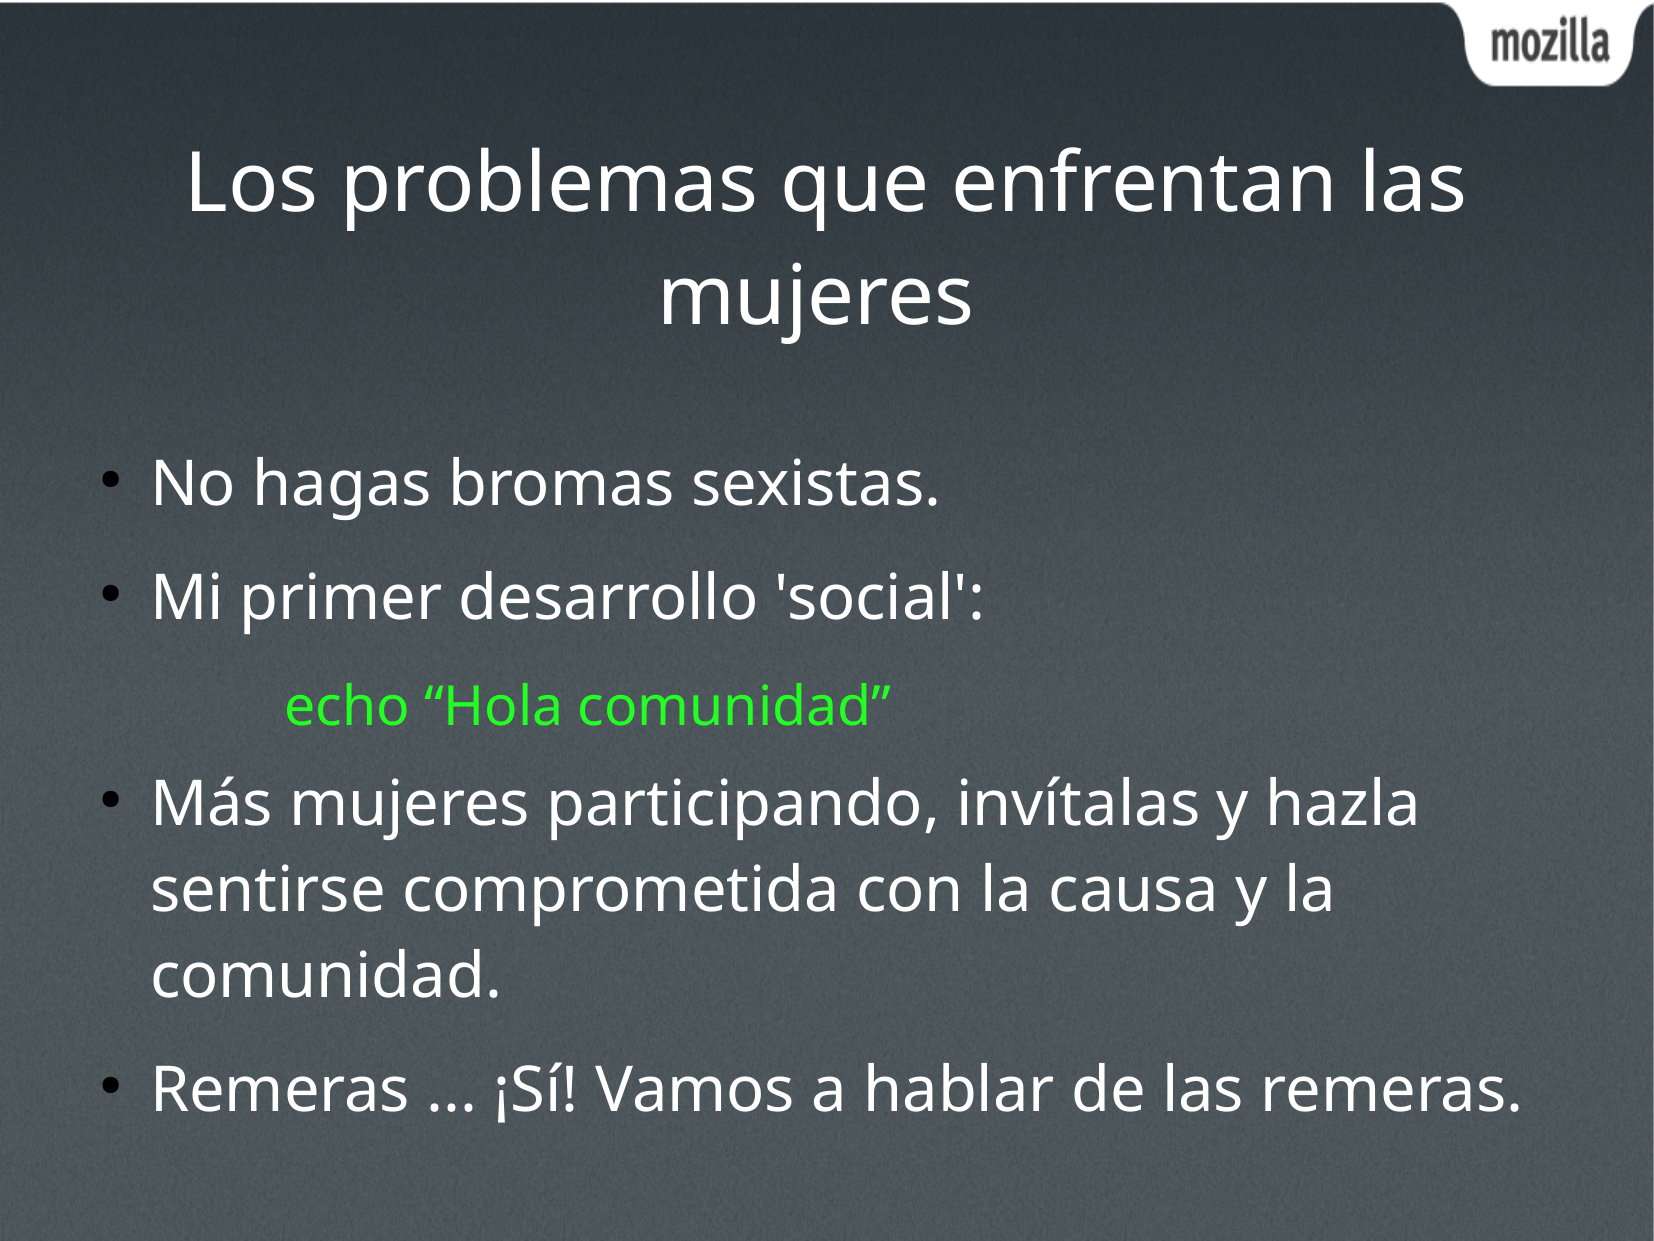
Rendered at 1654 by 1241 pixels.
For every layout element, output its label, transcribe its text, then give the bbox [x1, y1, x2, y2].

title Los problemas que enfrentan las mujeres [82, 81, 1571, 390]
list No hagas bromas sexistas. Mi primer desarrollo 'social': echo “Hola comunidad” Más mujeres participando, invítalas y hazla sentirse comprometida con la causa y la comunidad. Remeras ... ¡Sí! Vamos a hablar de las remeras. [82, 438, 1538, 1158]
picture [0, 0, 1654, 1241]
